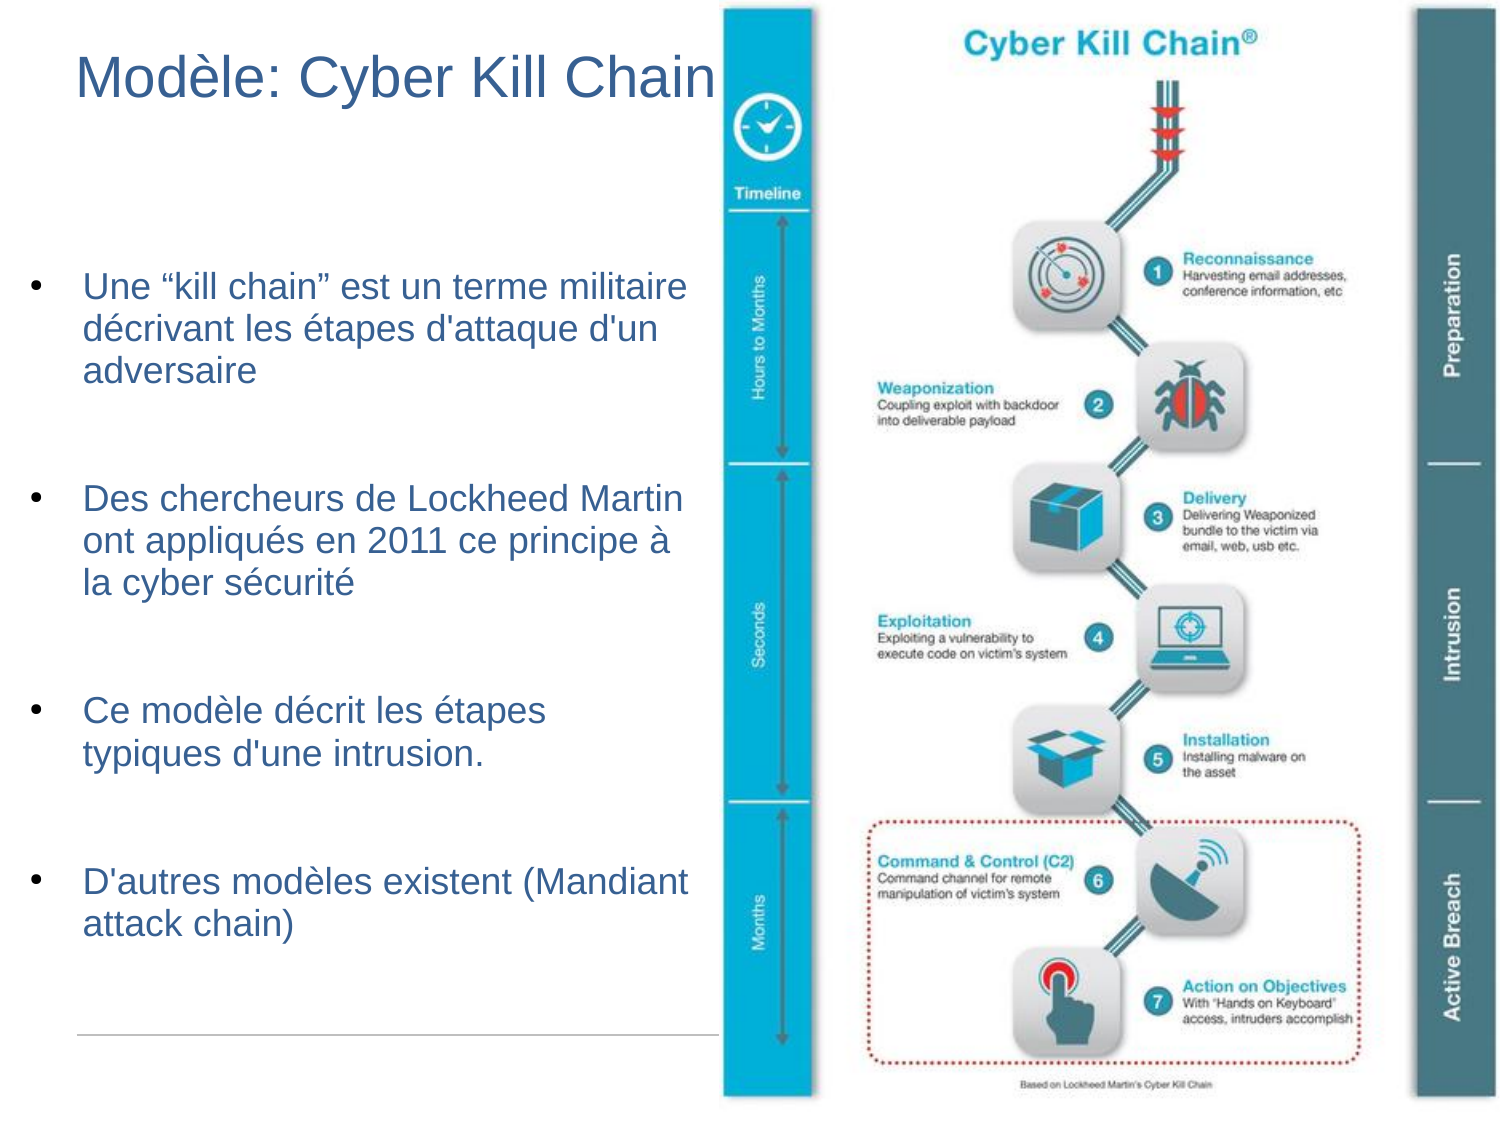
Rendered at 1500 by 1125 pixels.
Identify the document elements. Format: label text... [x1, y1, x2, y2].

list Une “kill chain” est un terme militaire décrivant les étapes d'attaque d'un adversaire Des chercheurs de Lockheed Martin ont appliqués en 2011 ce principe à la cyber sécurité Ce modèle décrit les étapes typiques d'une intrusion. D'autres modèles existent (Mandiant attack chain) [11, 265, 691, 1009]
picture [719, 0, 1500, 1116]
title Modèle: Cyber Kill Chain [75, 45, 719, 233]
